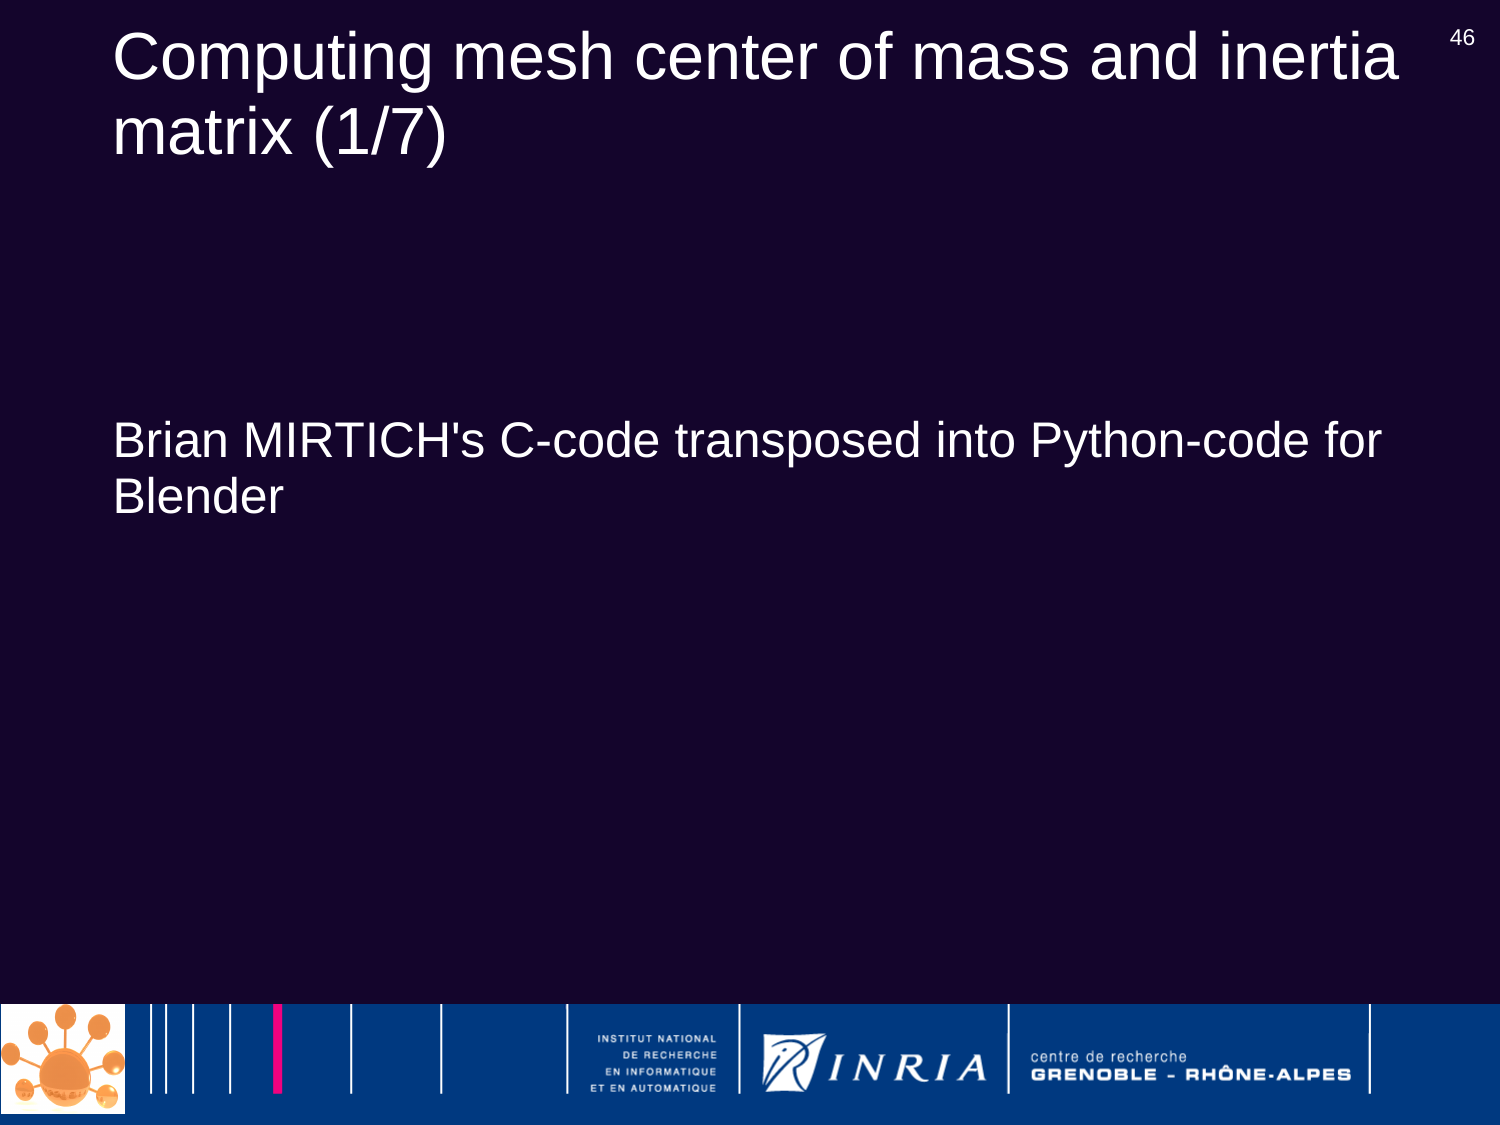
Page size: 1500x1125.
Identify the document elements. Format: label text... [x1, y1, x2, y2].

picture [0, 1004, 1500, 1125]
list Brian MIRTICH's C-code transposed into Python-code for Blender [112, 412, 1476, 973]
title Computing mesh center of mass and inertia matrix (1/7) [112, 0, 1474, 188]
